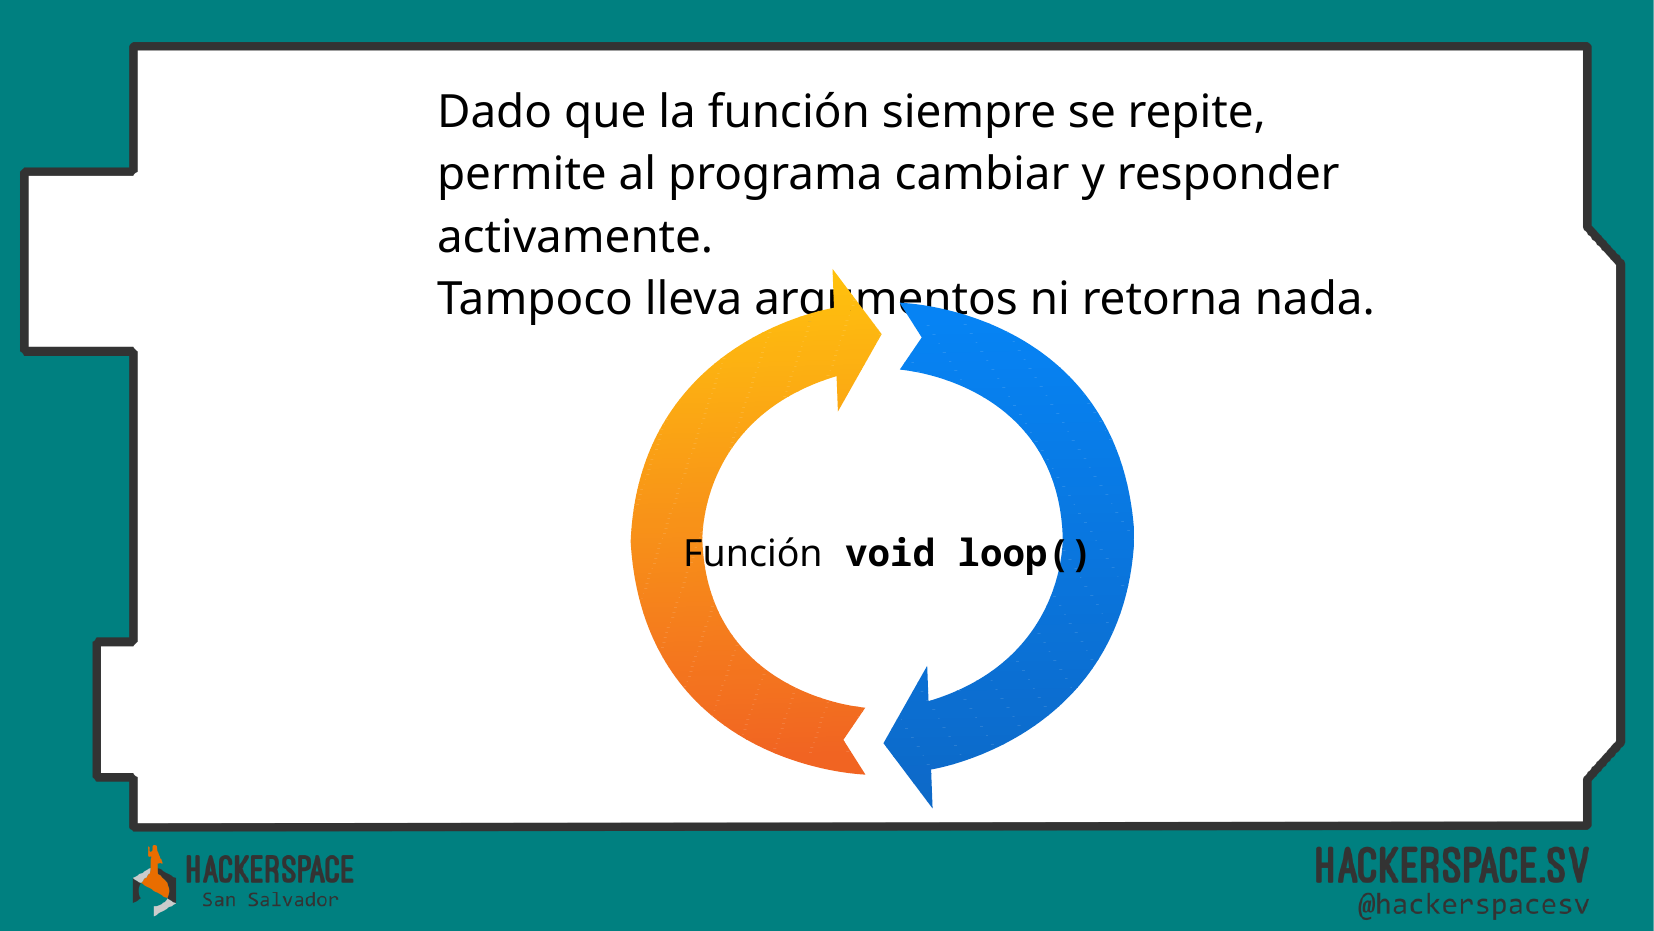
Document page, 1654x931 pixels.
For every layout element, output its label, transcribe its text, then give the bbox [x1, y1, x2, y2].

text_box Función void loop() [512, 519, 1264, 579]
text_box Dado que la función siempre se repite, permite al programa cambiar y responder activamente. Tampoco lleva argumentos ni retorna nada. [351, 70, 1394, 323]
picture [0, 0, 1654, 931]
